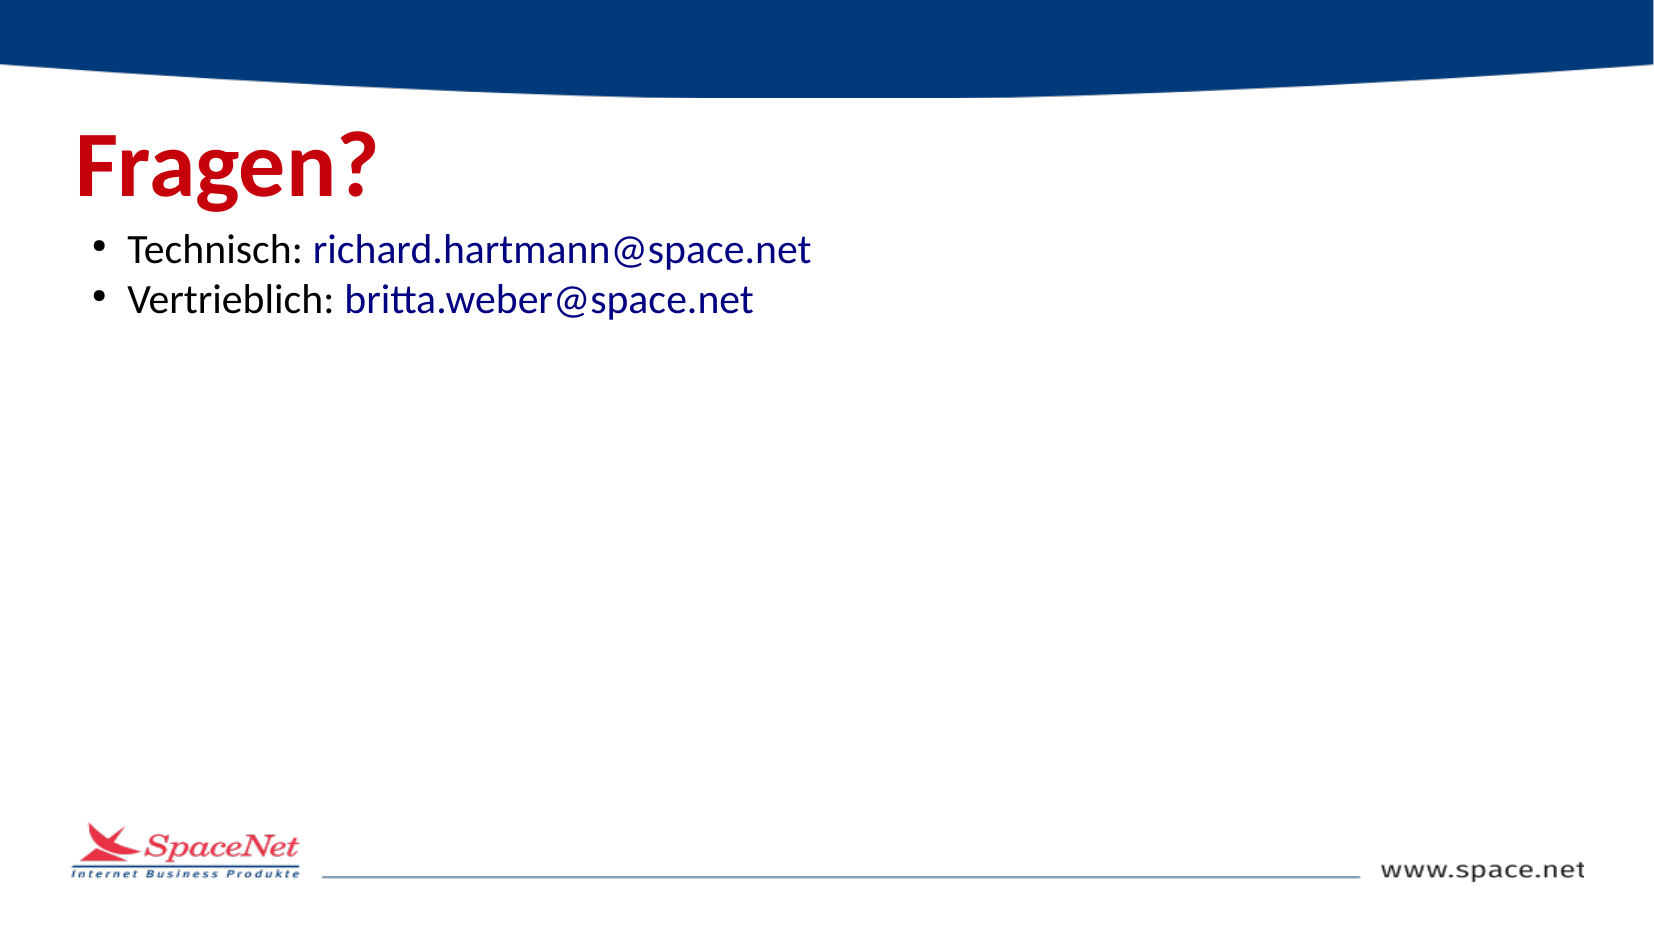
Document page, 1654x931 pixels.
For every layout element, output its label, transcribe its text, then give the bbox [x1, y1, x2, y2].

text_box Technisch: richard.hartmann@space.net Vertrieblich: britta.weber@space.net [77, 223, 1576, 330]
text_box Fragen? [60, 95, 1583, 223]
